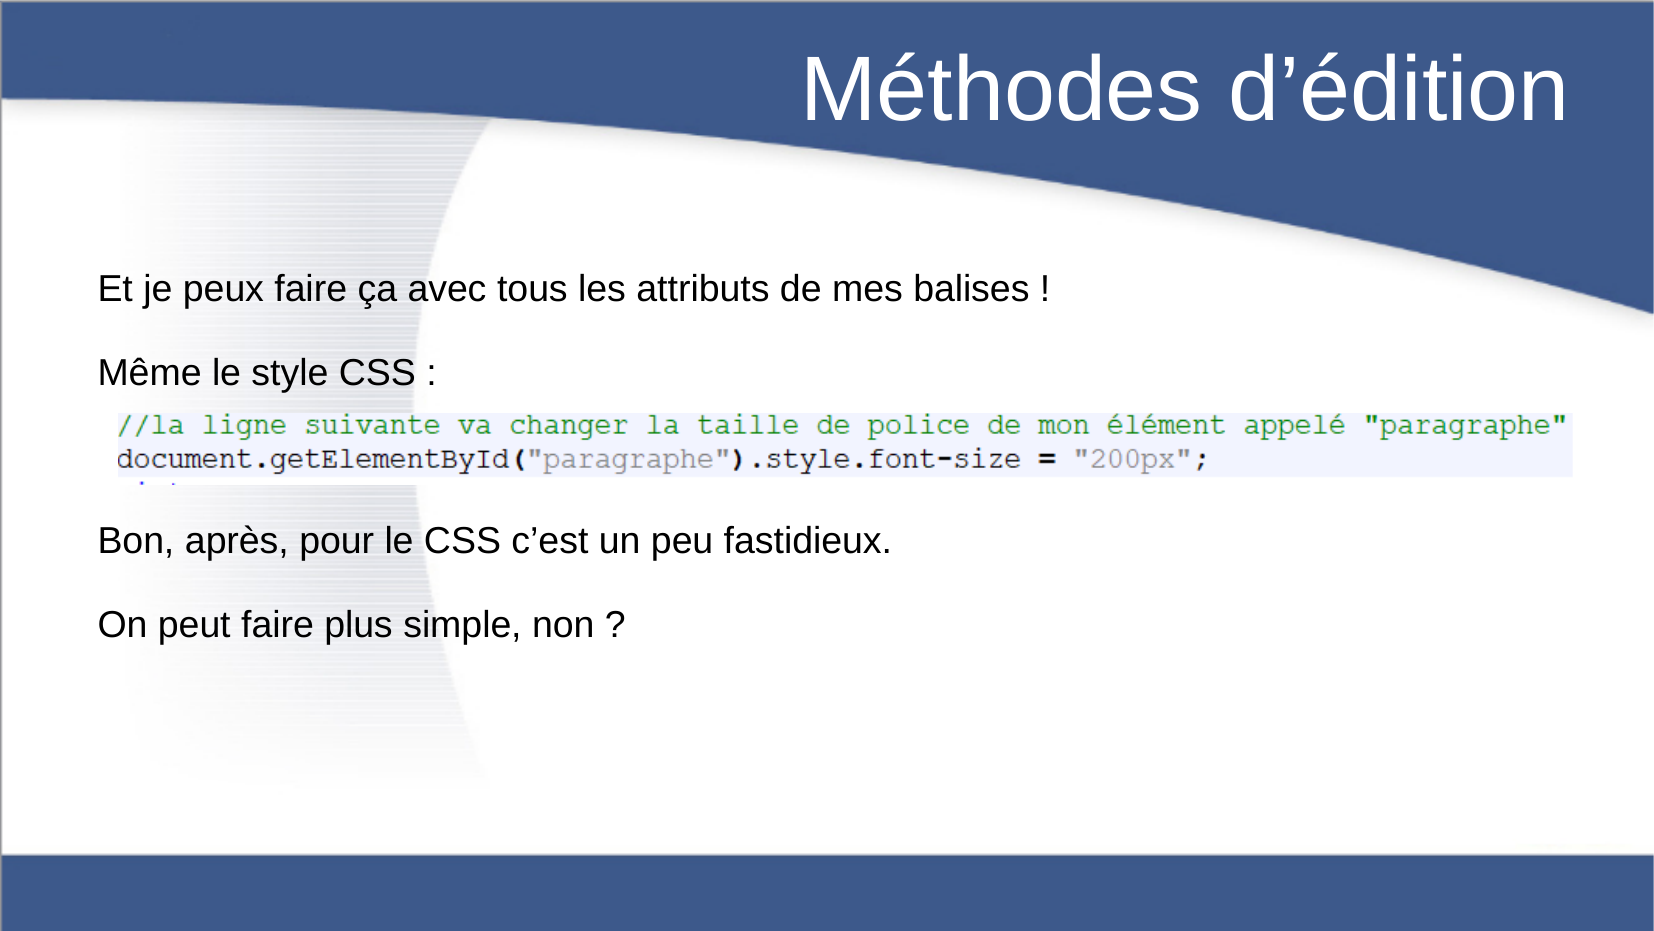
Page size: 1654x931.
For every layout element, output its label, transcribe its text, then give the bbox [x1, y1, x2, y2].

title Méthodes d’édition [82, 37, 1571, 193]
picture [0, 0, 1654, 931]
text_box Et je peux faire ça avec tous les attributs de mes balises ! Même le style CSS : Bon, après, pour le CSS c’est un peu fastidieux. On peut faire plus simple, non ? [82, 259, 1548, 745]
